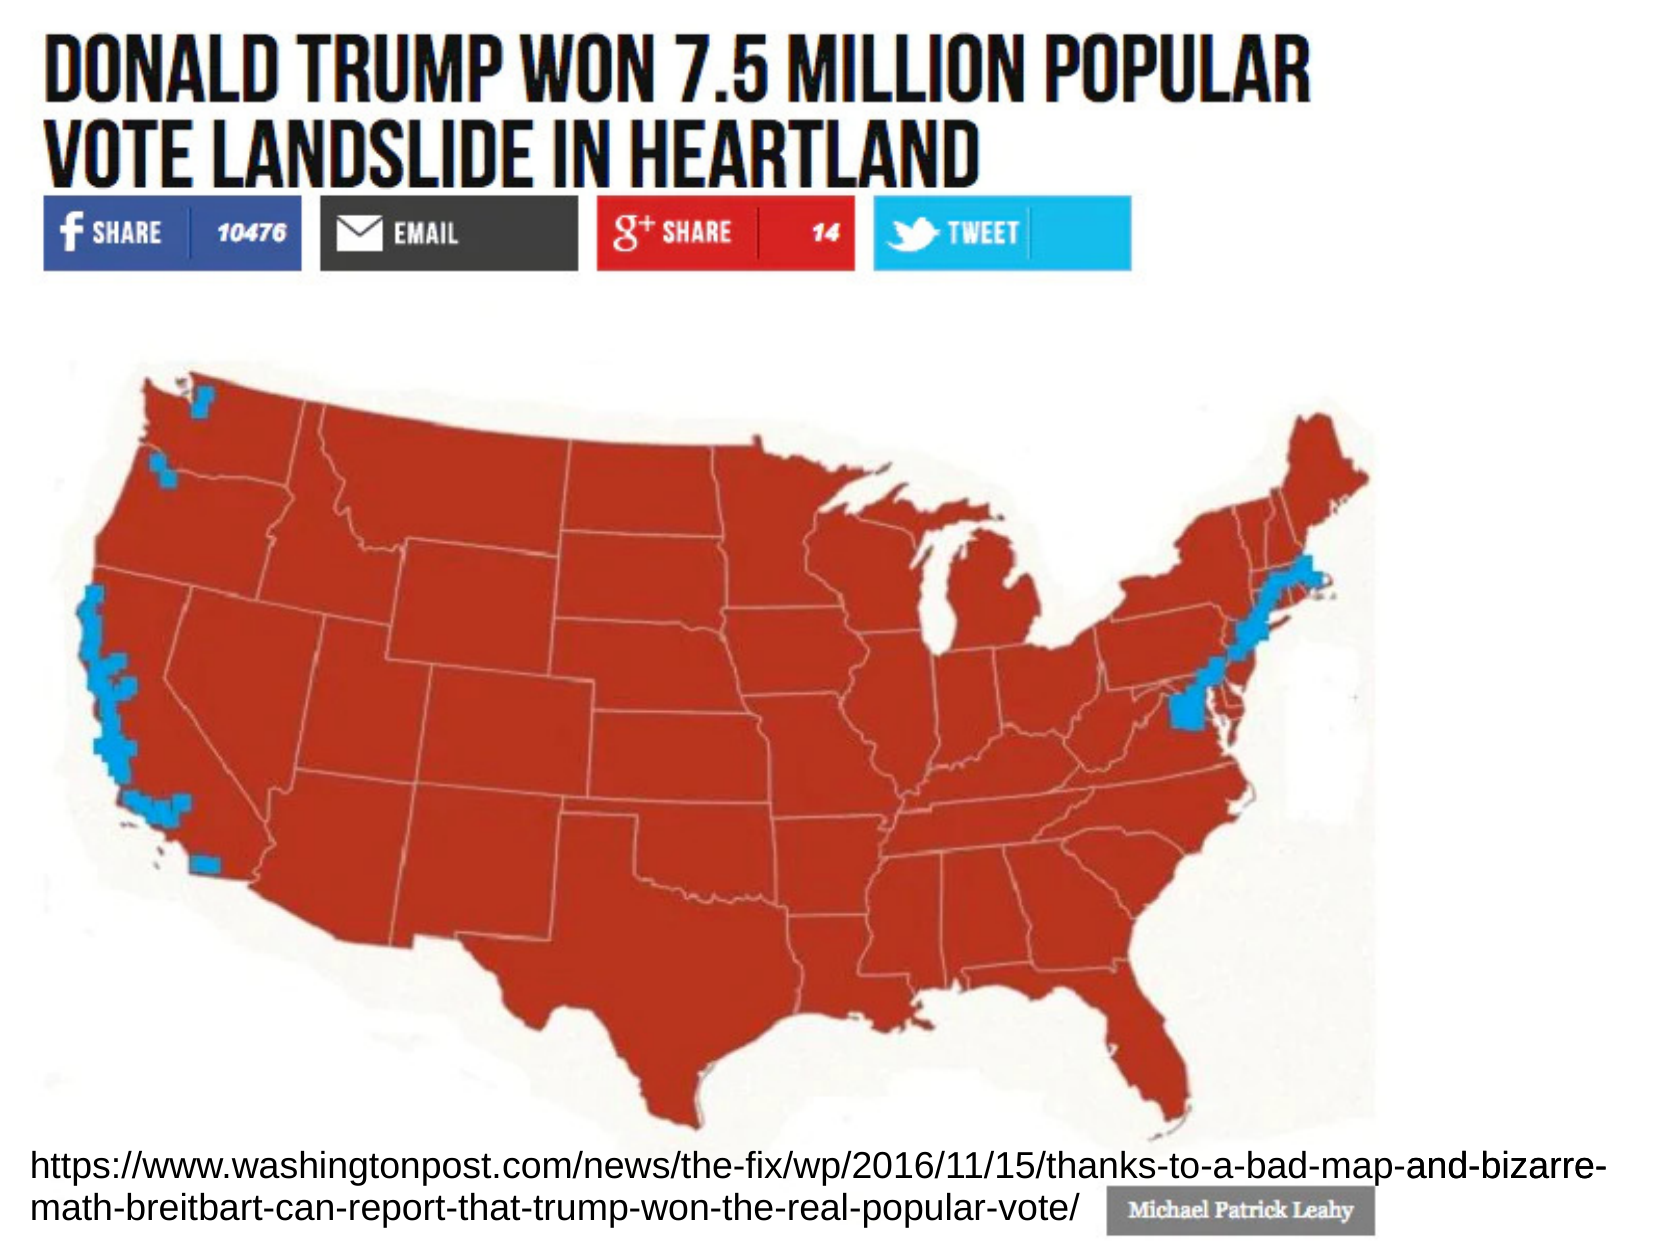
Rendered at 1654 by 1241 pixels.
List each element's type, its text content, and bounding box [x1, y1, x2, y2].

picture [15, 0, 1411, 1137]
text_box https://www.washingtonpost.com/news/the-fix/wp/2016/11/15/thanks-to-a-bad-map-and-bizarre-math-breitbart-can-report-that-trump-won-the-real-popular-vote/ [15, 1137, 1654, 1241]
